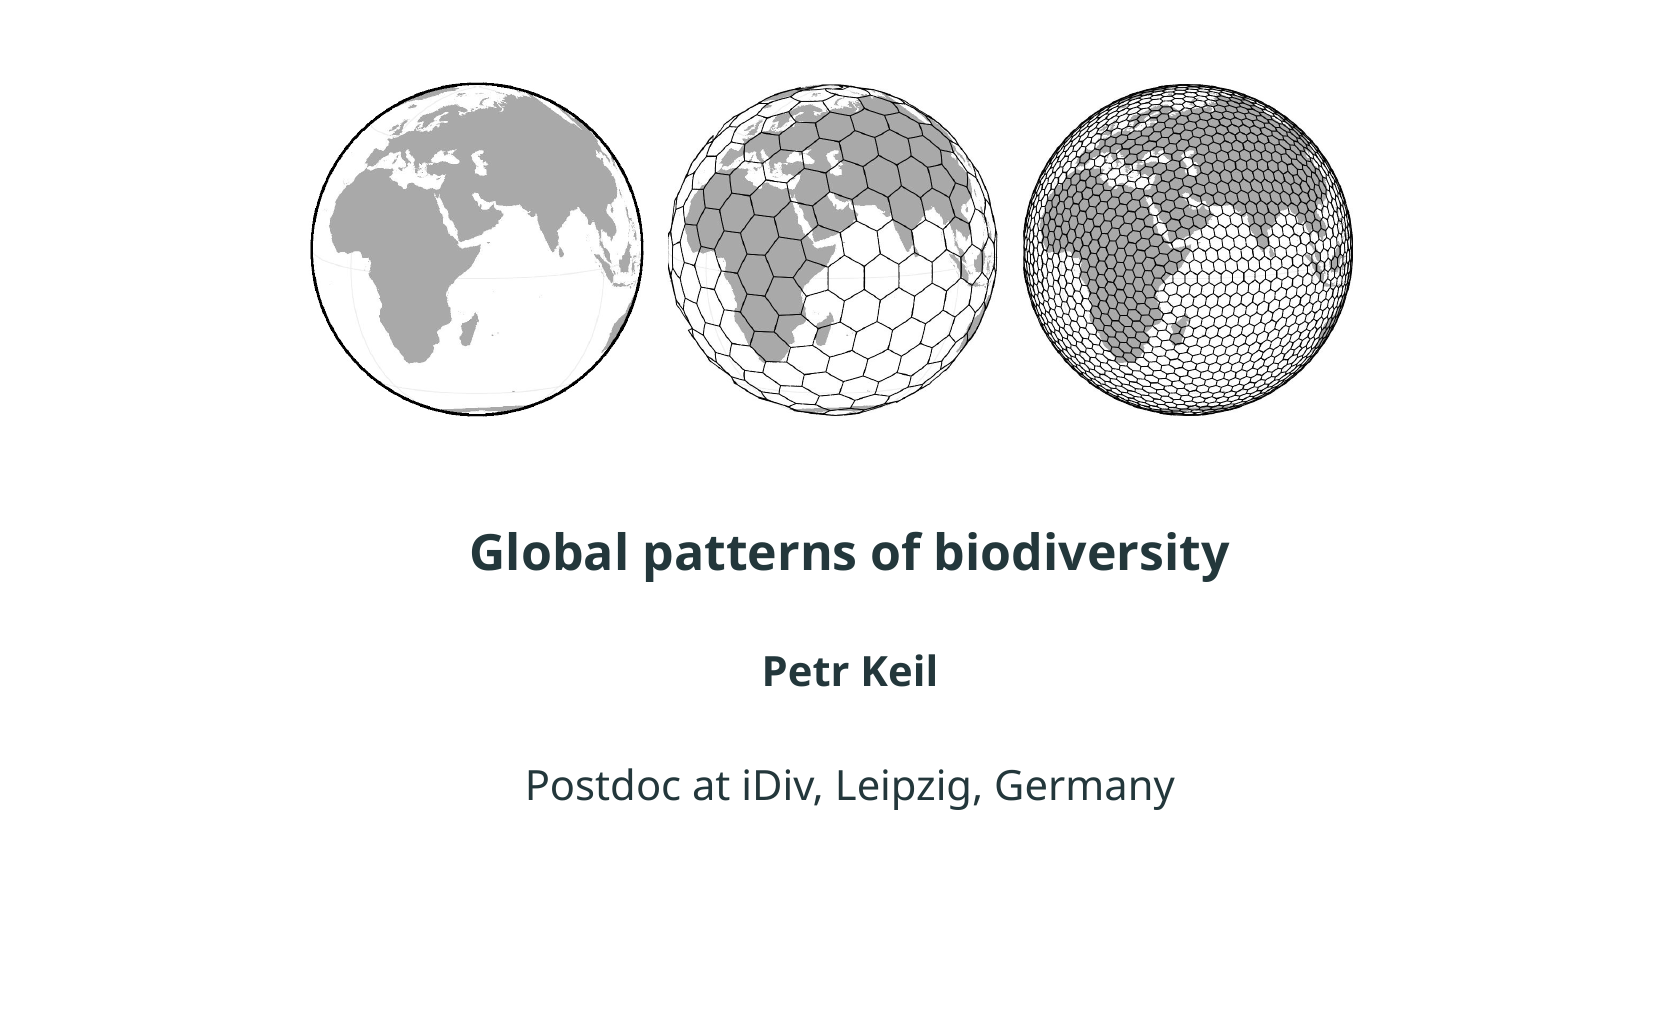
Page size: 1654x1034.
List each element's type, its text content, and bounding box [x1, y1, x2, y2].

picture [291, 71, 1357, 445]
title Global patterns of biodiversity Petr Keil Postdoc at iDiv, Leipzig, Germany [129, 350, 1570, 1034]
